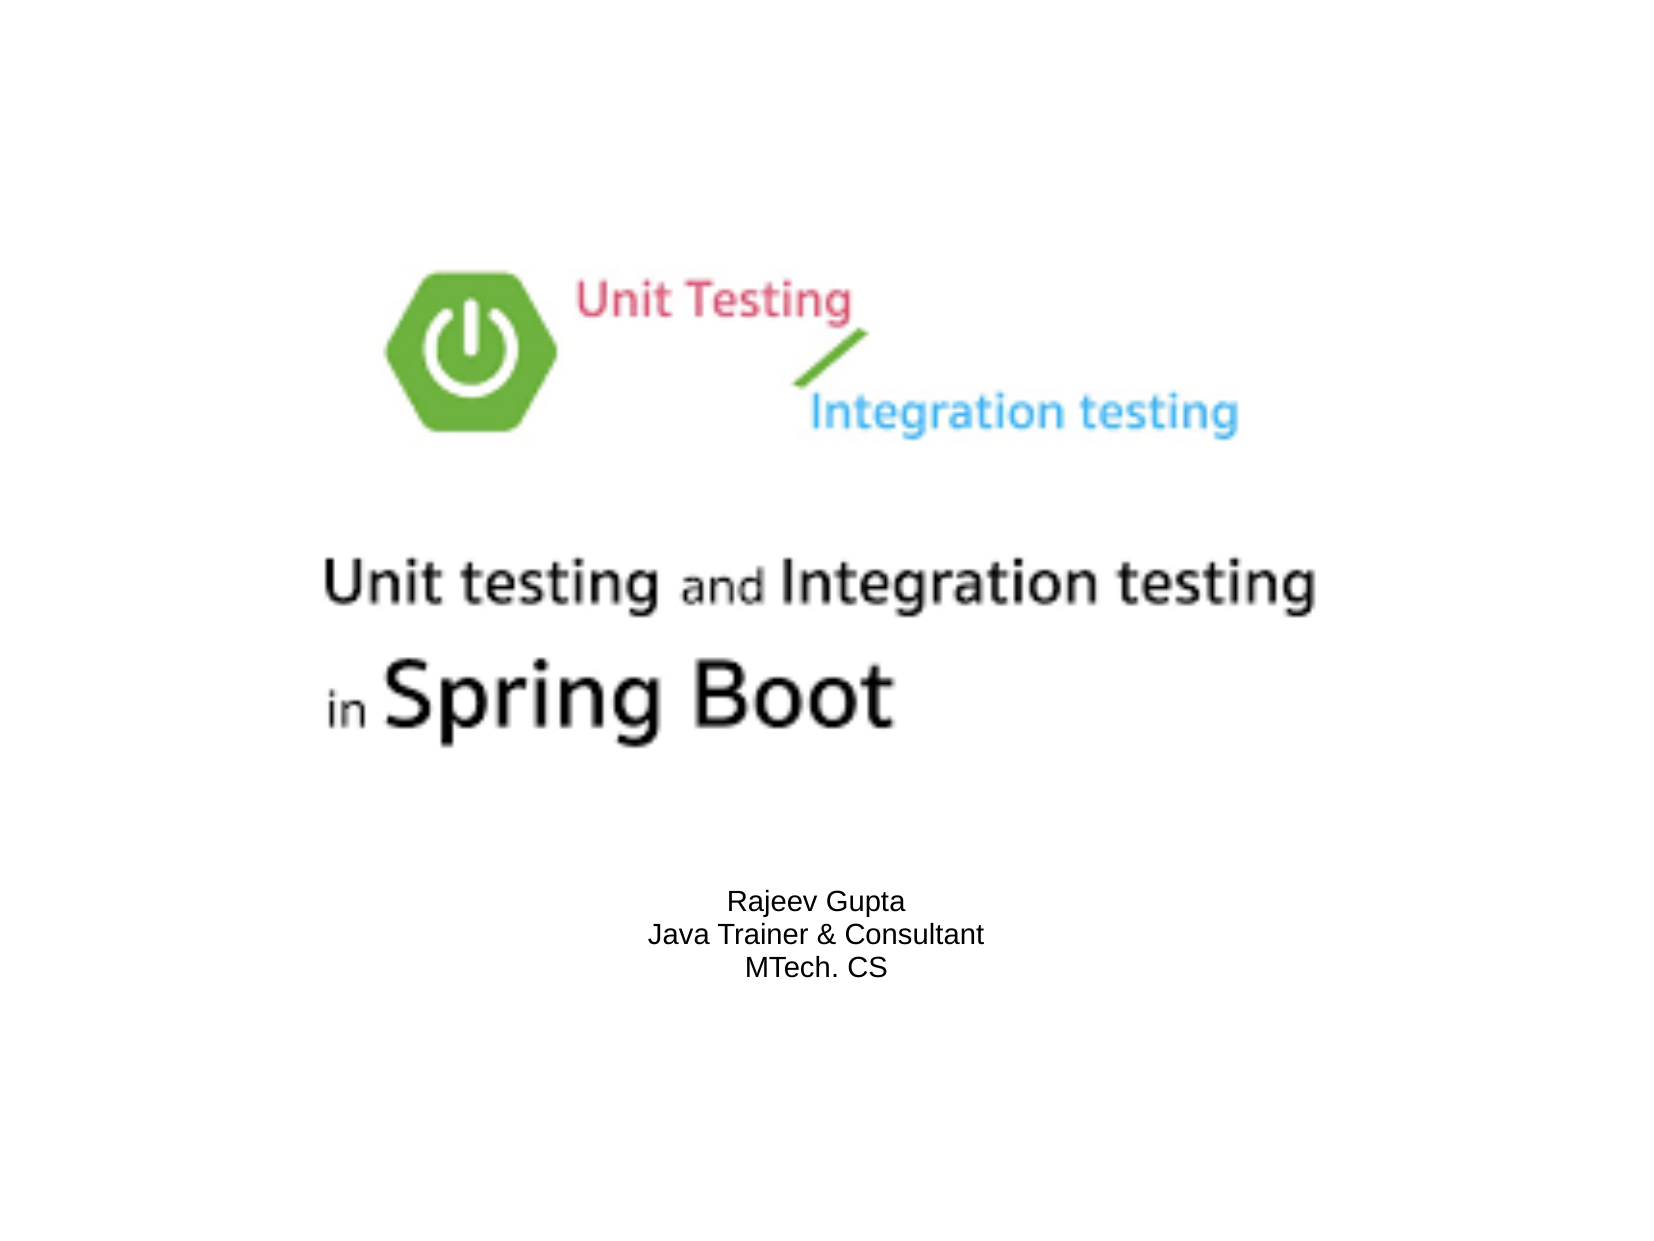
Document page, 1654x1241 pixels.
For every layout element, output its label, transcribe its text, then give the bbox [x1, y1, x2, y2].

title Rajeev Gupta Java Trainer & Consultant MTech. CS [72, 830, 1561, 1038]
picture [235, 145, 1362, 806]
